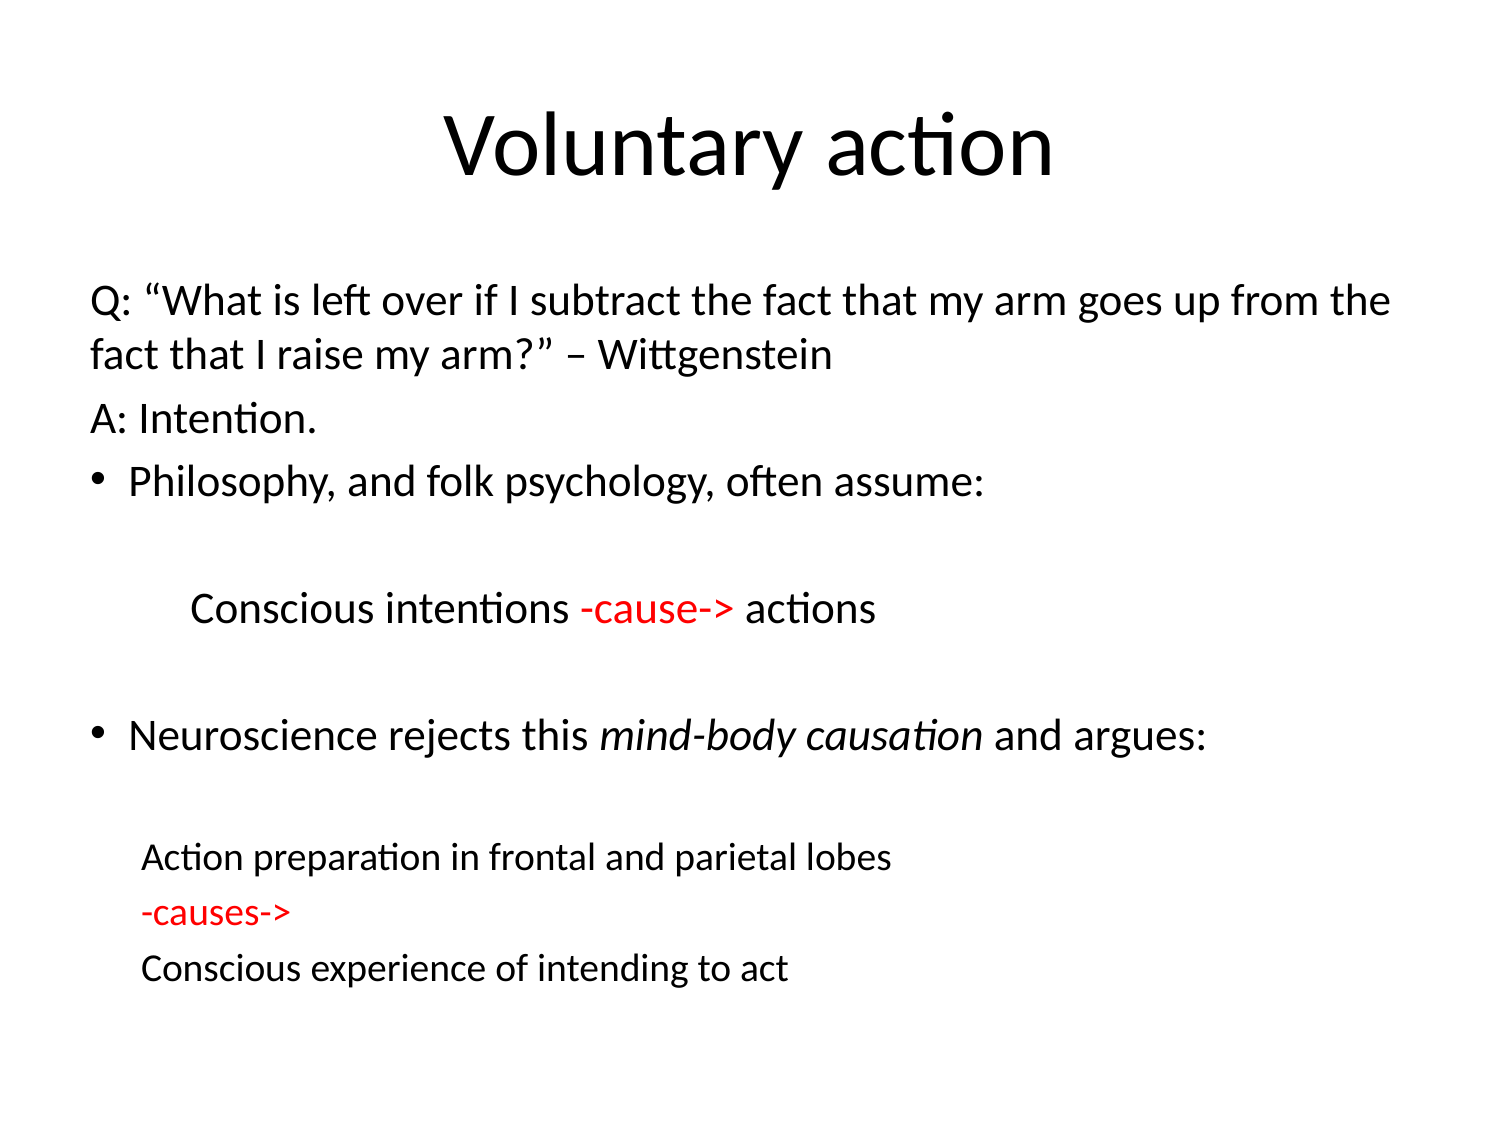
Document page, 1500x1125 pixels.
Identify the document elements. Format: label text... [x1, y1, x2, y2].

list Q: “What is left over if I subtract the fact that my arm goes up from the fact that I raise my arm?” – Wittgenstein A: Intention. Philosophy, and folk psychology, often assume: Conscious intentions -cause-> actions Neuroscience rejects this mind-body causation and argues: Action preparation in frontal and parietal lobes -causes-> Conscious experience of intending to act [75, 262, 1425, 1005]
title Voluntary action [75, 45, 1425, 233]
